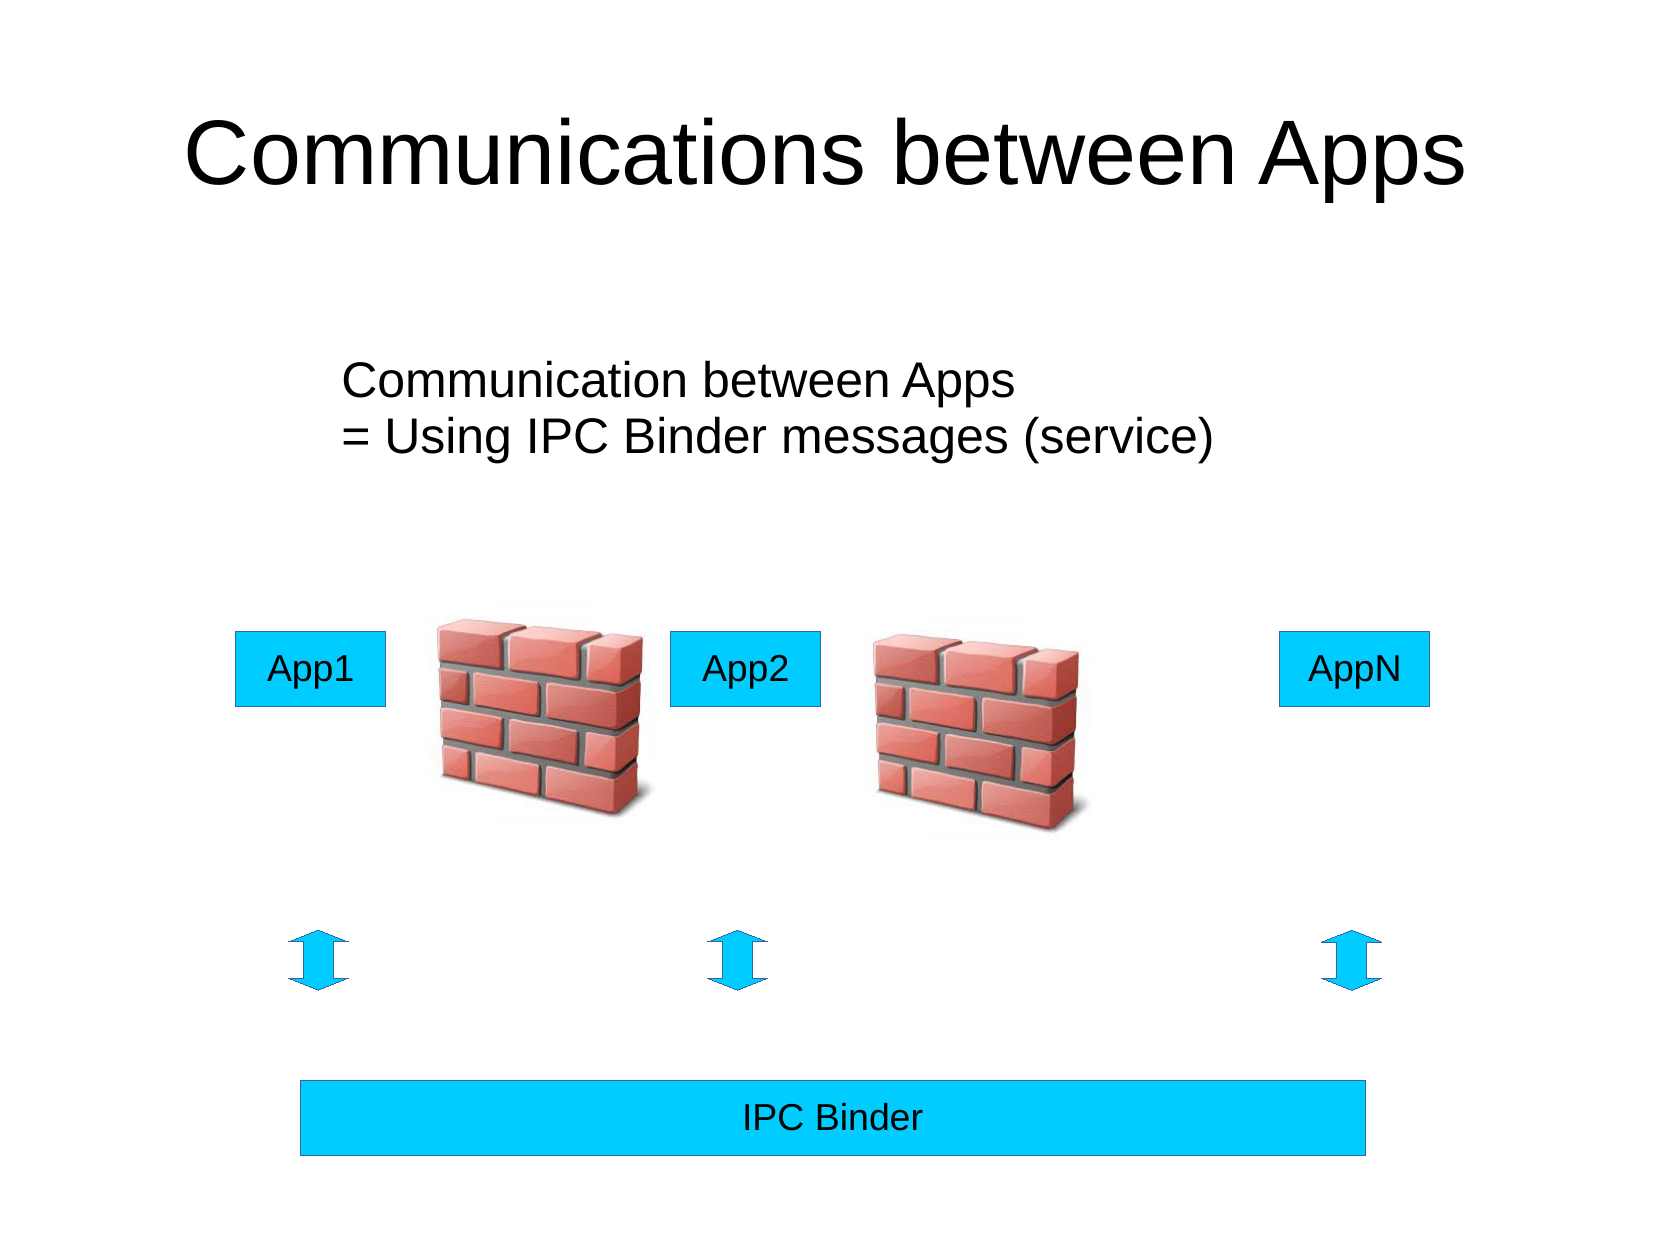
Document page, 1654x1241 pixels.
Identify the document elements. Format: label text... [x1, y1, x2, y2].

picture [429, 599, 656, 826]
text_box [288, 930, 349, 991]
title Communications between Apps [82, 49, 1571, 257]
text_box AppN [1279, 631, 1430, 707]
text_box [1321, 930, 1382, 991]
text_box [707, 930, 768, 991]
text_box App2 [670, 631, 821, 707]
text_box App1 [235, 631, 386, 707]
text_box Communication between Apps = Using IPC Binder messages (service) [326, 345, 1231, 472]
picture [865, 614, 1092, 841]
text_box IPC Binder [300, 1080, 1366, 1156]
